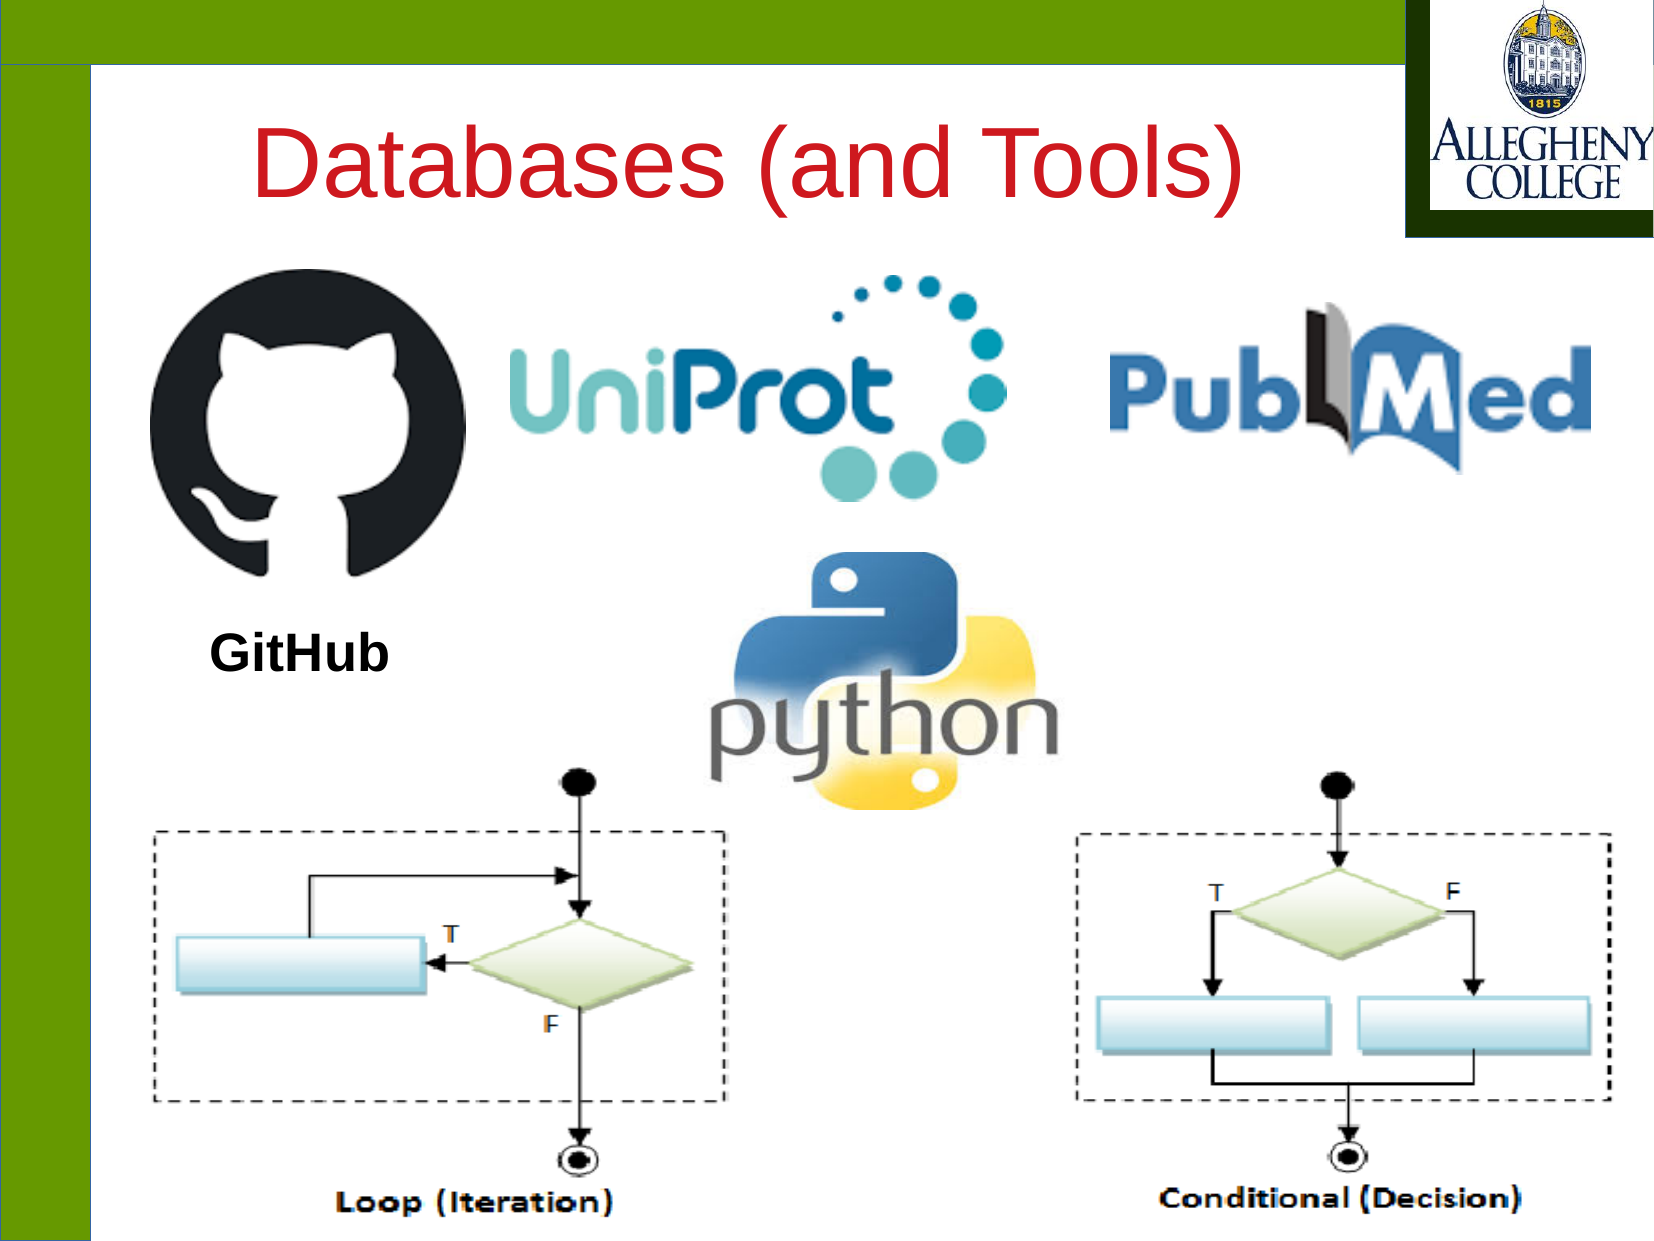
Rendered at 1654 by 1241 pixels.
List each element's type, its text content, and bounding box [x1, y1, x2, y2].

picture [150, 269, 466, 586]
text_box GitHub [195, 615, 436, 706]
text_box Databases (and Tools) [235, 84, 1366, 231]
picture [108, 552, 1654, 1241]
picture [1110, 302, 1591, 475]
picture [510, 275, 1007, 502]
picture [1430, 0, 1654, 210]
text_box [0, 0, 1654, 1241]
